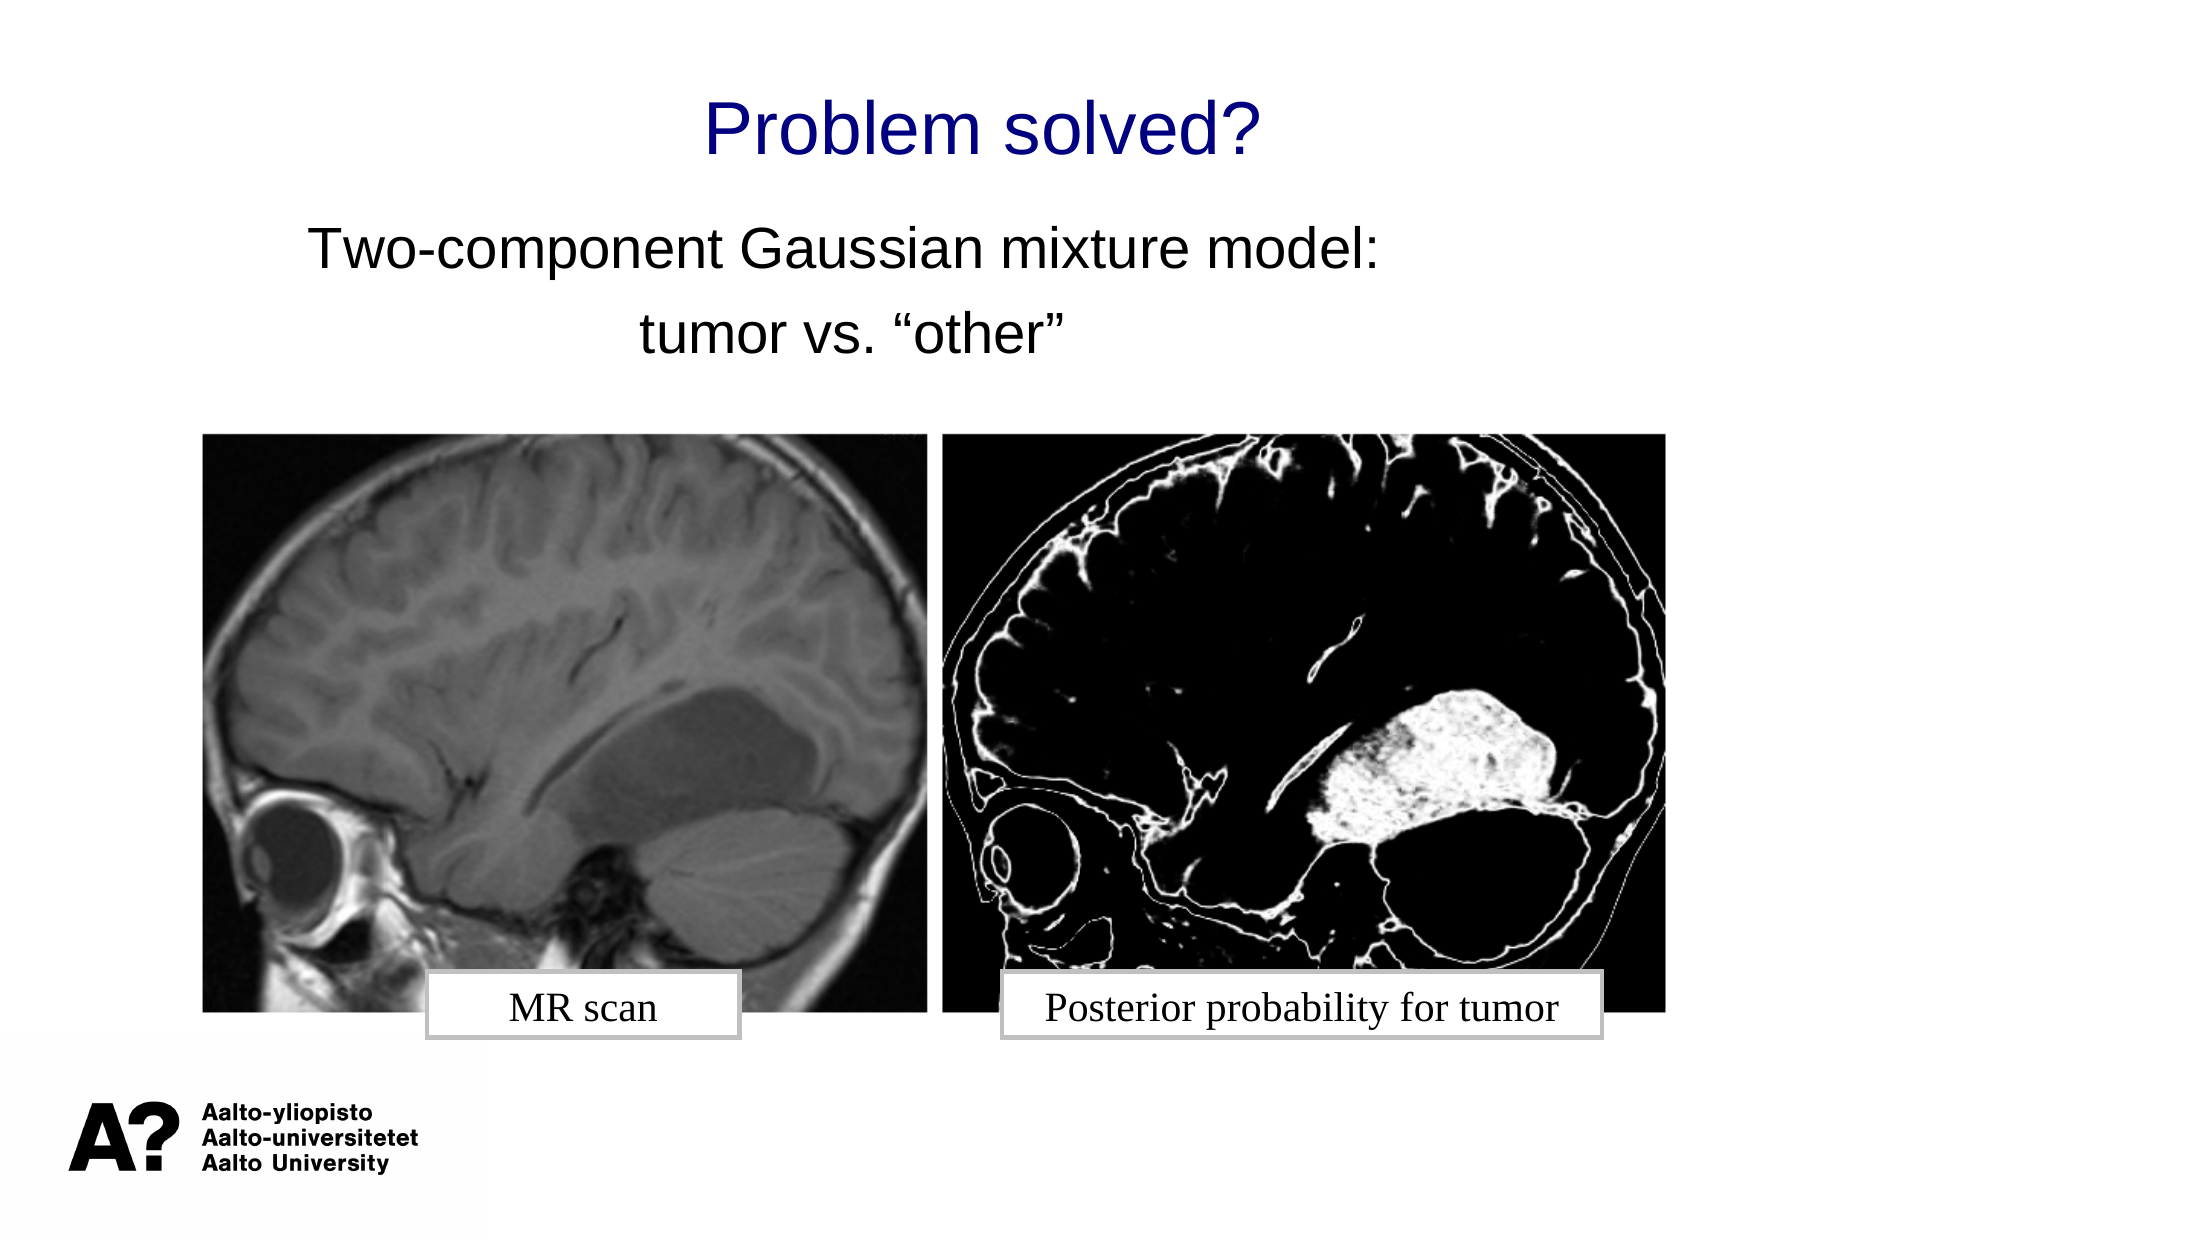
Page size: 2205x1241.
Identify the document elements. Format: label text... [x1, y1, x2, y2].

title Problem solved? [326, 65, 1640, 179]
text_box Posterior probability for tumor [1001, 971, 1603, 1038]
text_box Two-component Gaussian mixture model: tumor vs. “other” [293, 203, 1626, 383]
picture [180, 416, 1681, 1031]
text_box MR scan [426, 971, 740, 1038]
picture [0, 1035, 488, 1239]
